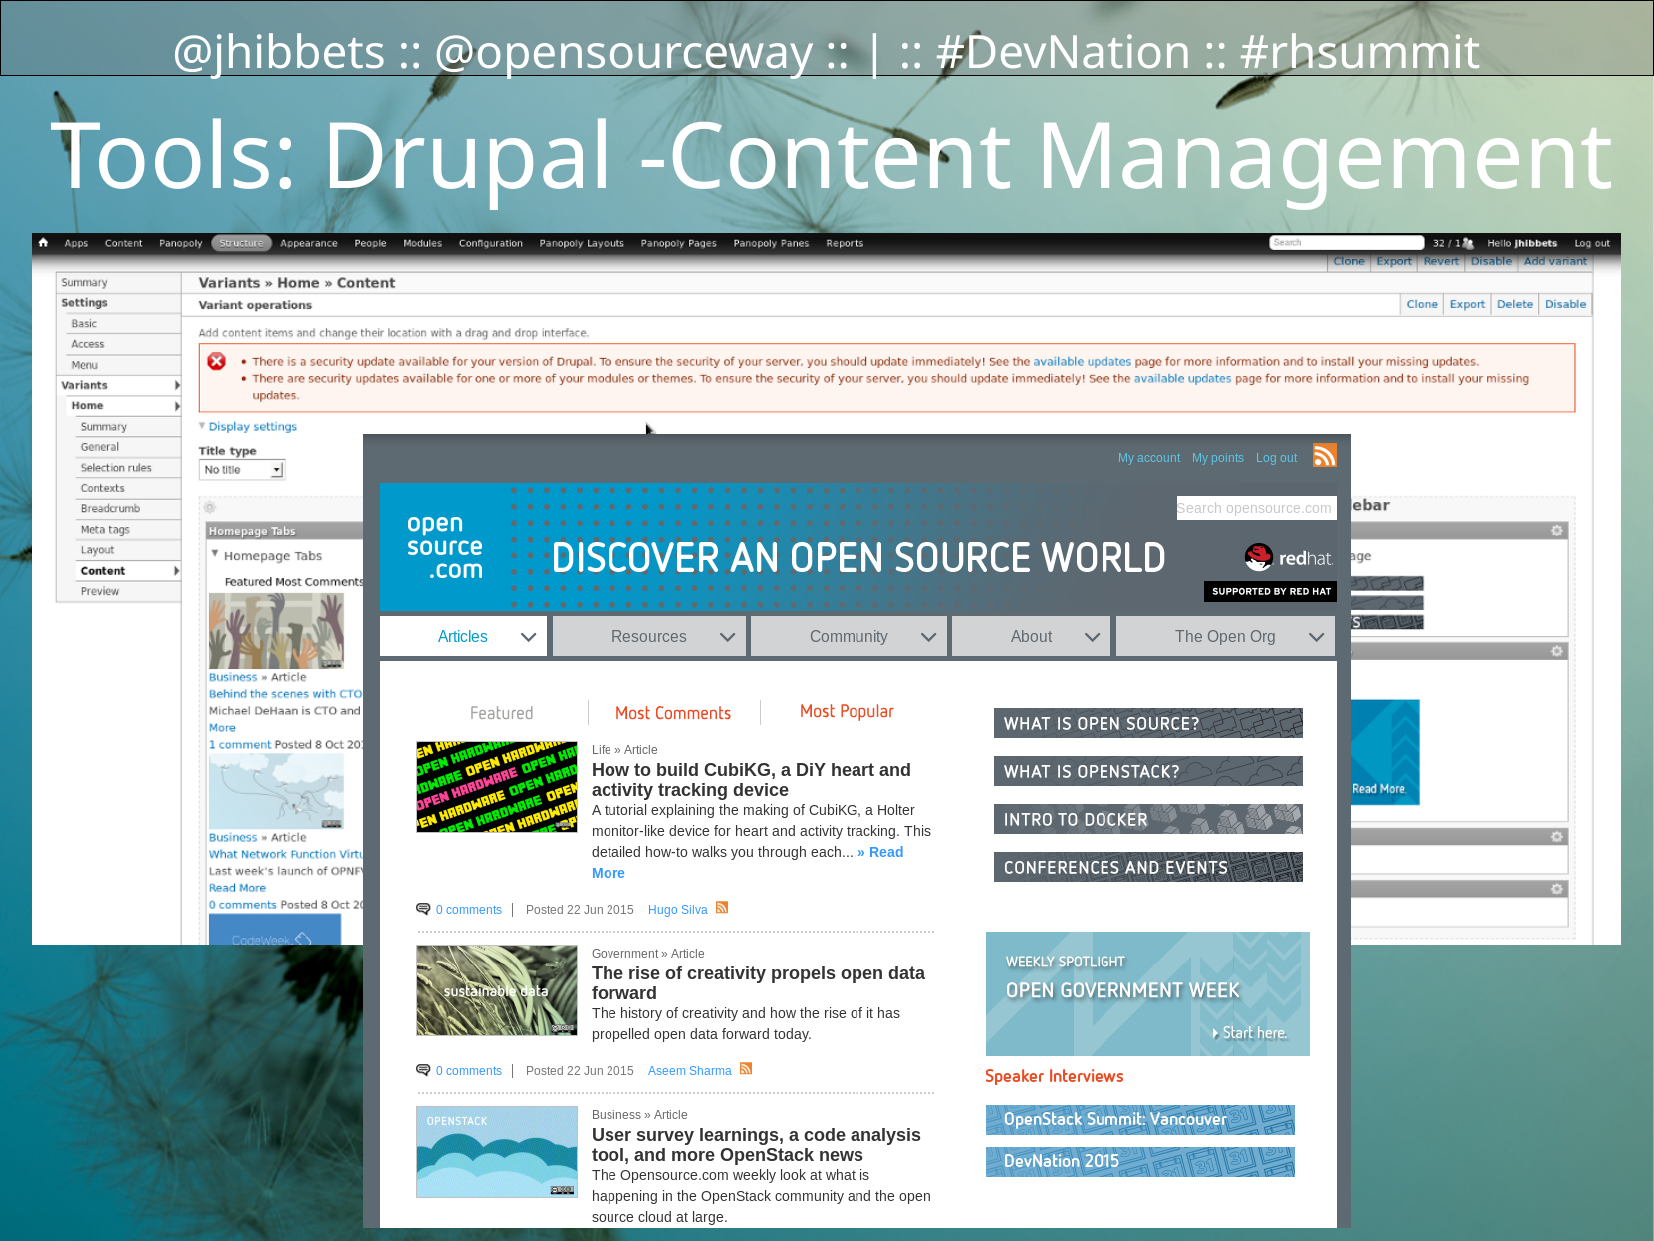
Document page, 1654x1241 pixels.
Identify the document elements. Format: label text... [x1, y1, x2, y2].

title Tools: Drupal -Content Management [30, 49, 1636, 257]
picture [0, 76, 1654, 1241]
